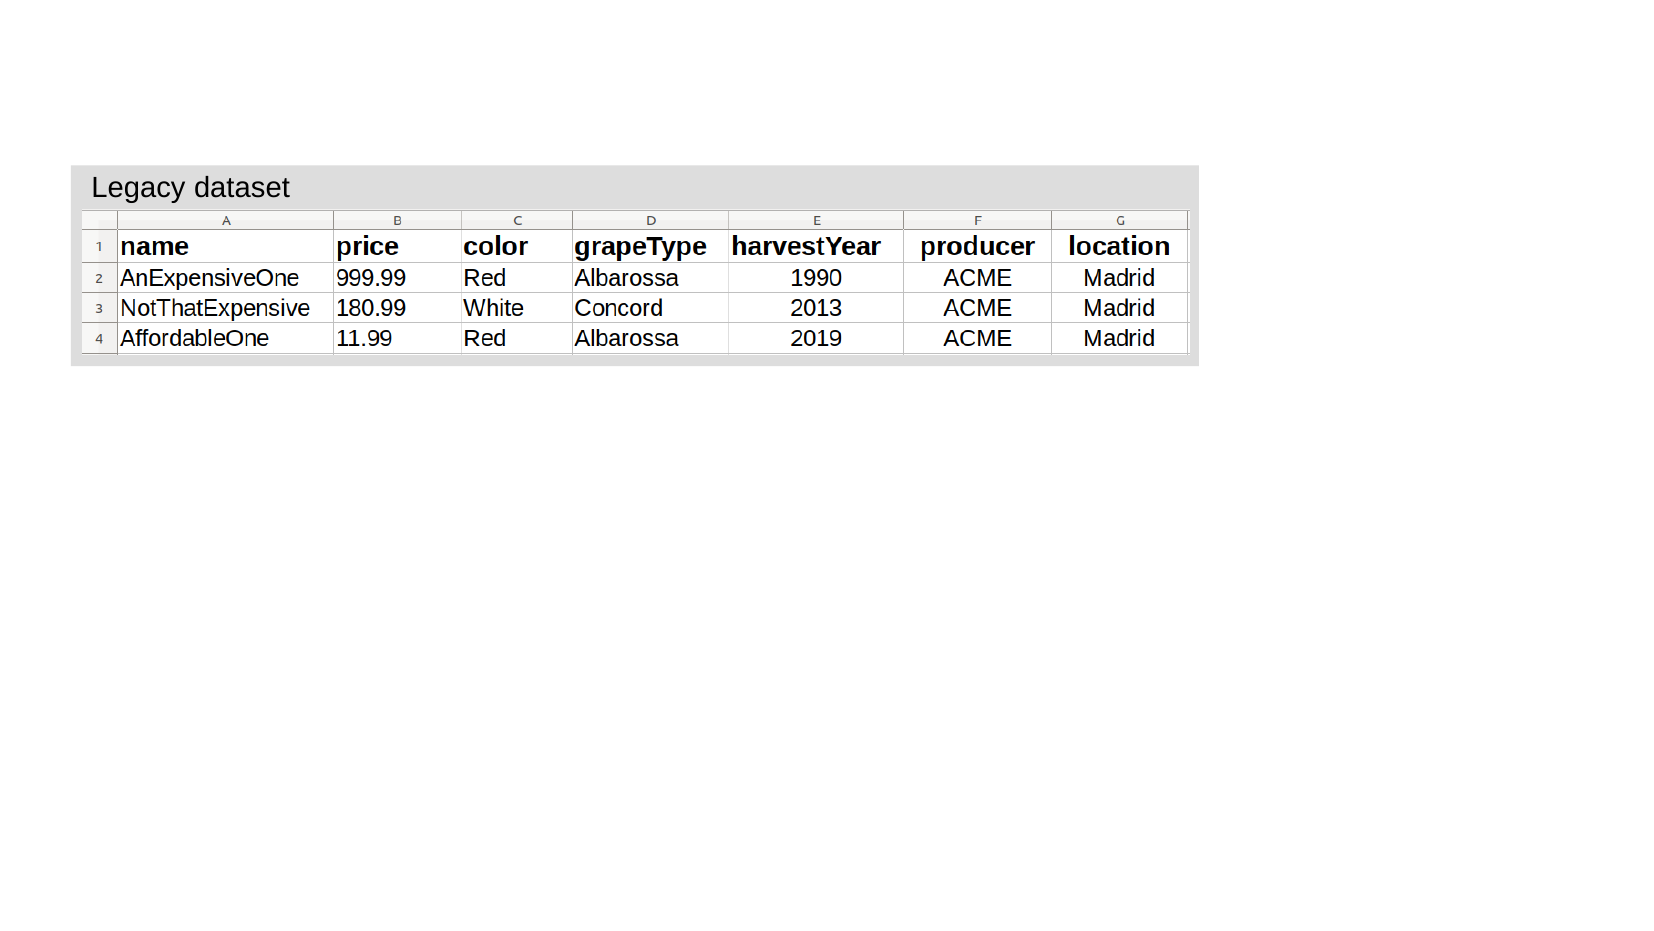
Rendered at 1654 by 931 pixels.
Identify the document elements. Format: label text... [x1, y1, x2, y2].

picture [82, 209, 1190, 355]
text_box Legacy dataset [76, 163, 331, 212]
text_box [70, 165, 1199, 367]
